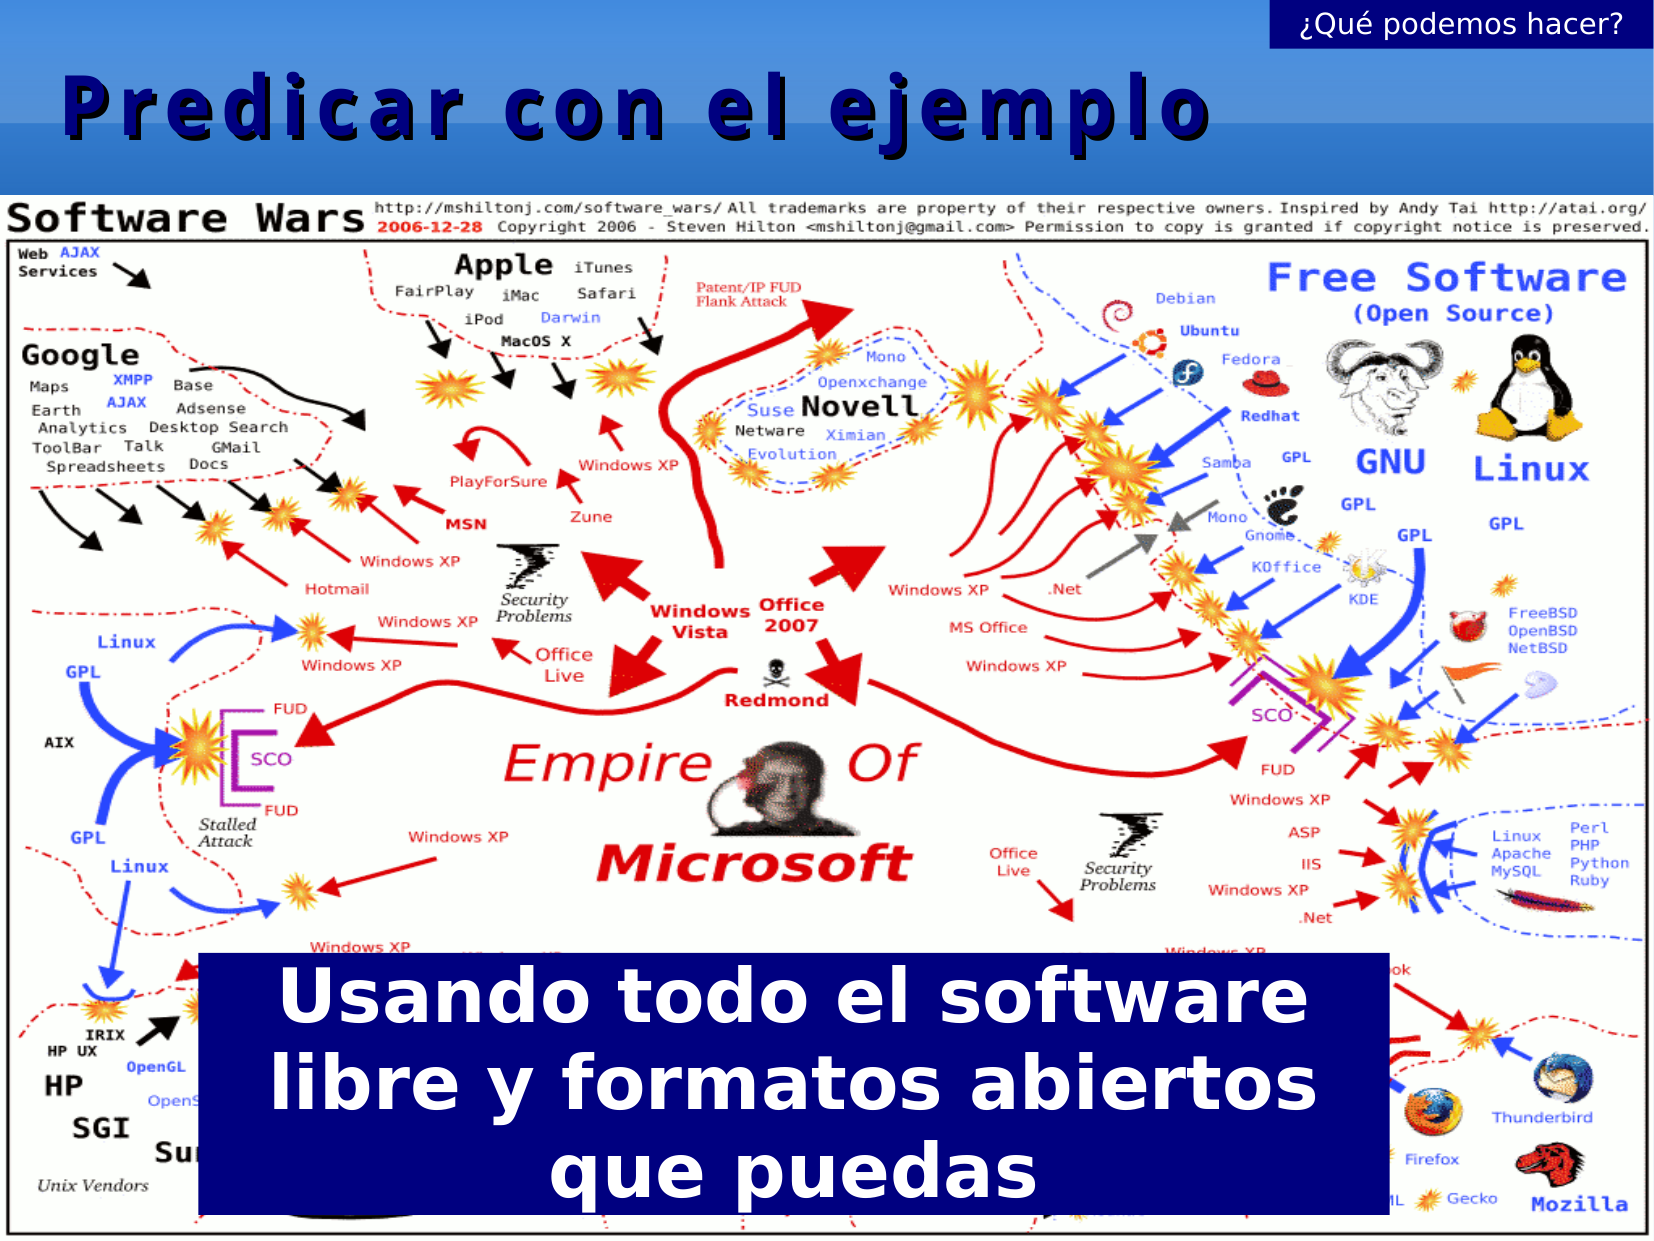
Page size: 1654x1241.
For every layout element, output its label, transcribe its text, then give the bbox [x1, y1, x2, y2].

title Predicar con el ejemplo [59, 29, 1654, 178]
picture [0, 0, 1654, 1241]
text_box ¿Qué podemos hacer? [1269, 0, 1654, 48]
list Usando todo el software libre y formatos abiertos que puedas [198, 952, 1390, 1215]
